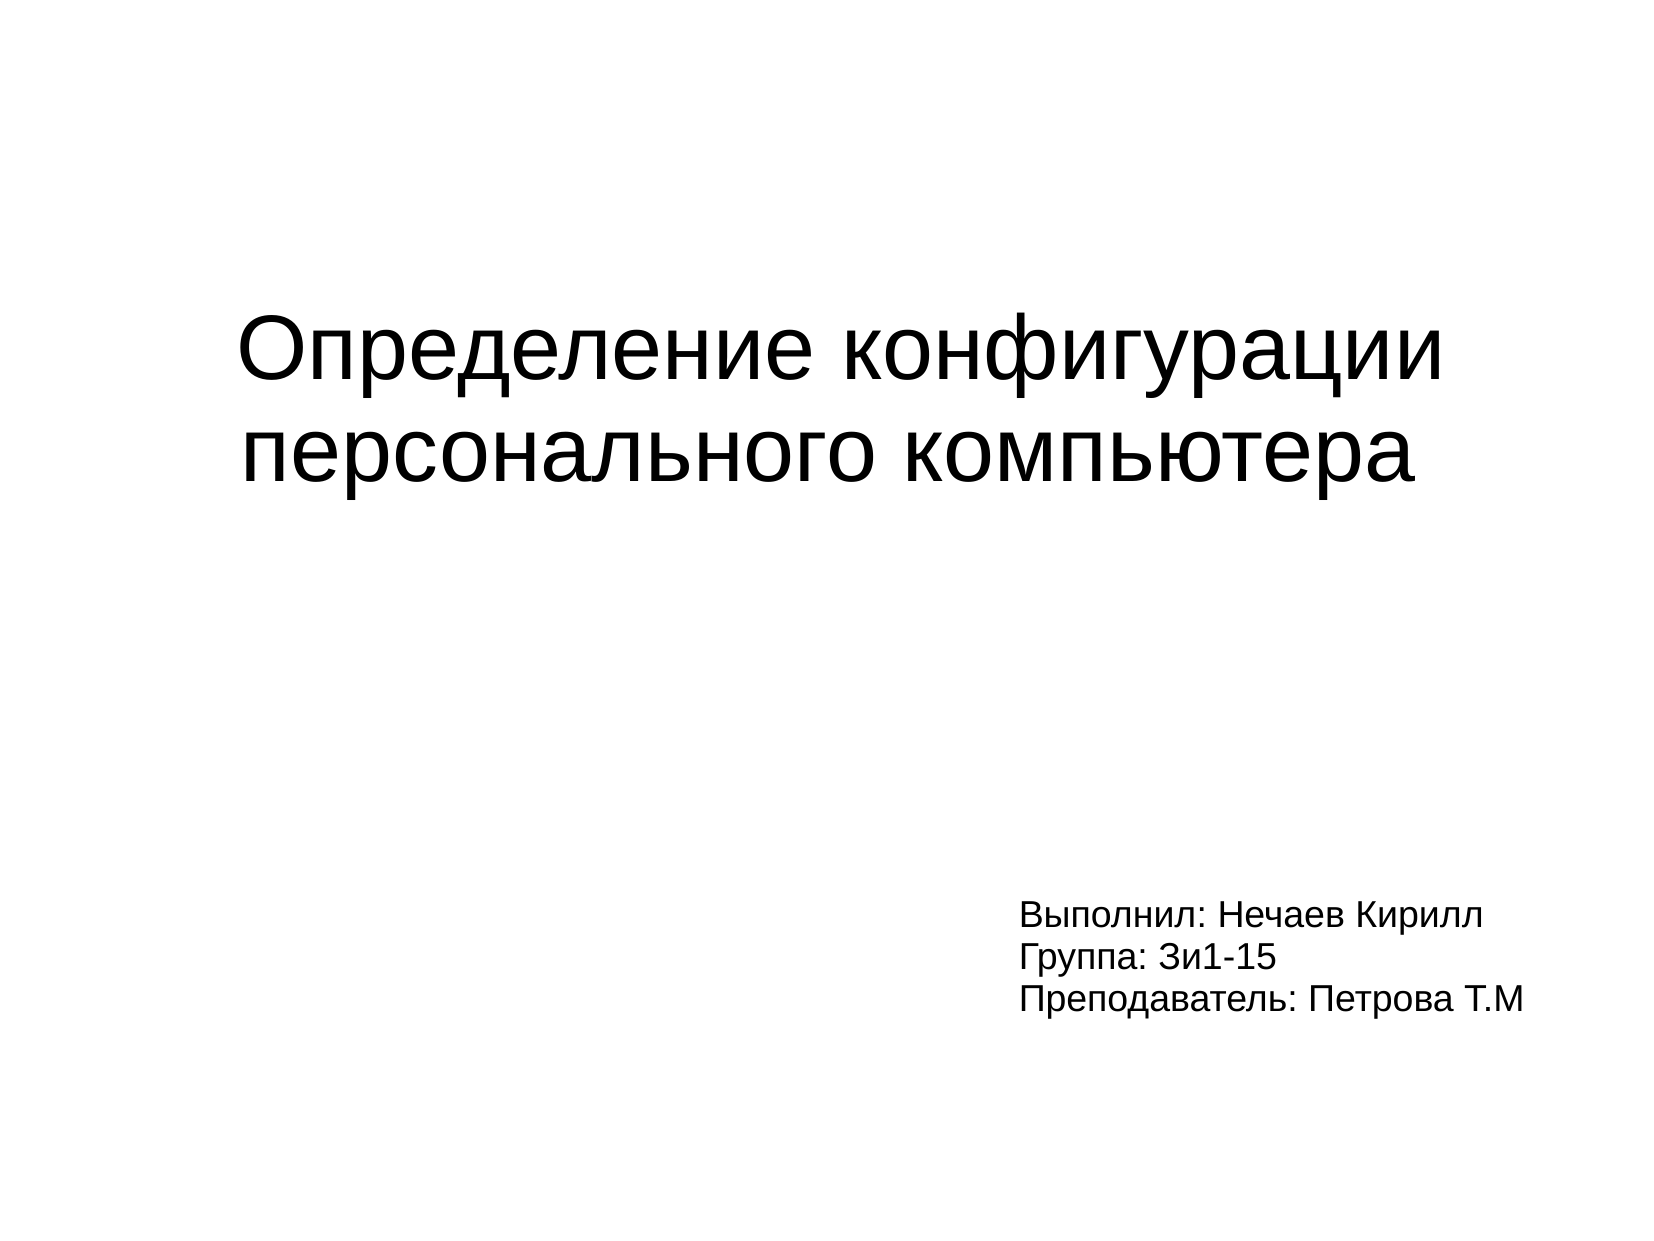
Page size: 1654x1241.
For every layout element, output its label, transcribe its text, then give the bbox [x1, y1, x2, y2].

title Определение конфигурации персонального компьютера [118, 265, 1565, 532]
text_box Выполнил: Нечаев Кирилл Группа: Зи1-15 Преподаватель: Петрова Т.М [1003, 885, 1625, 1069]
